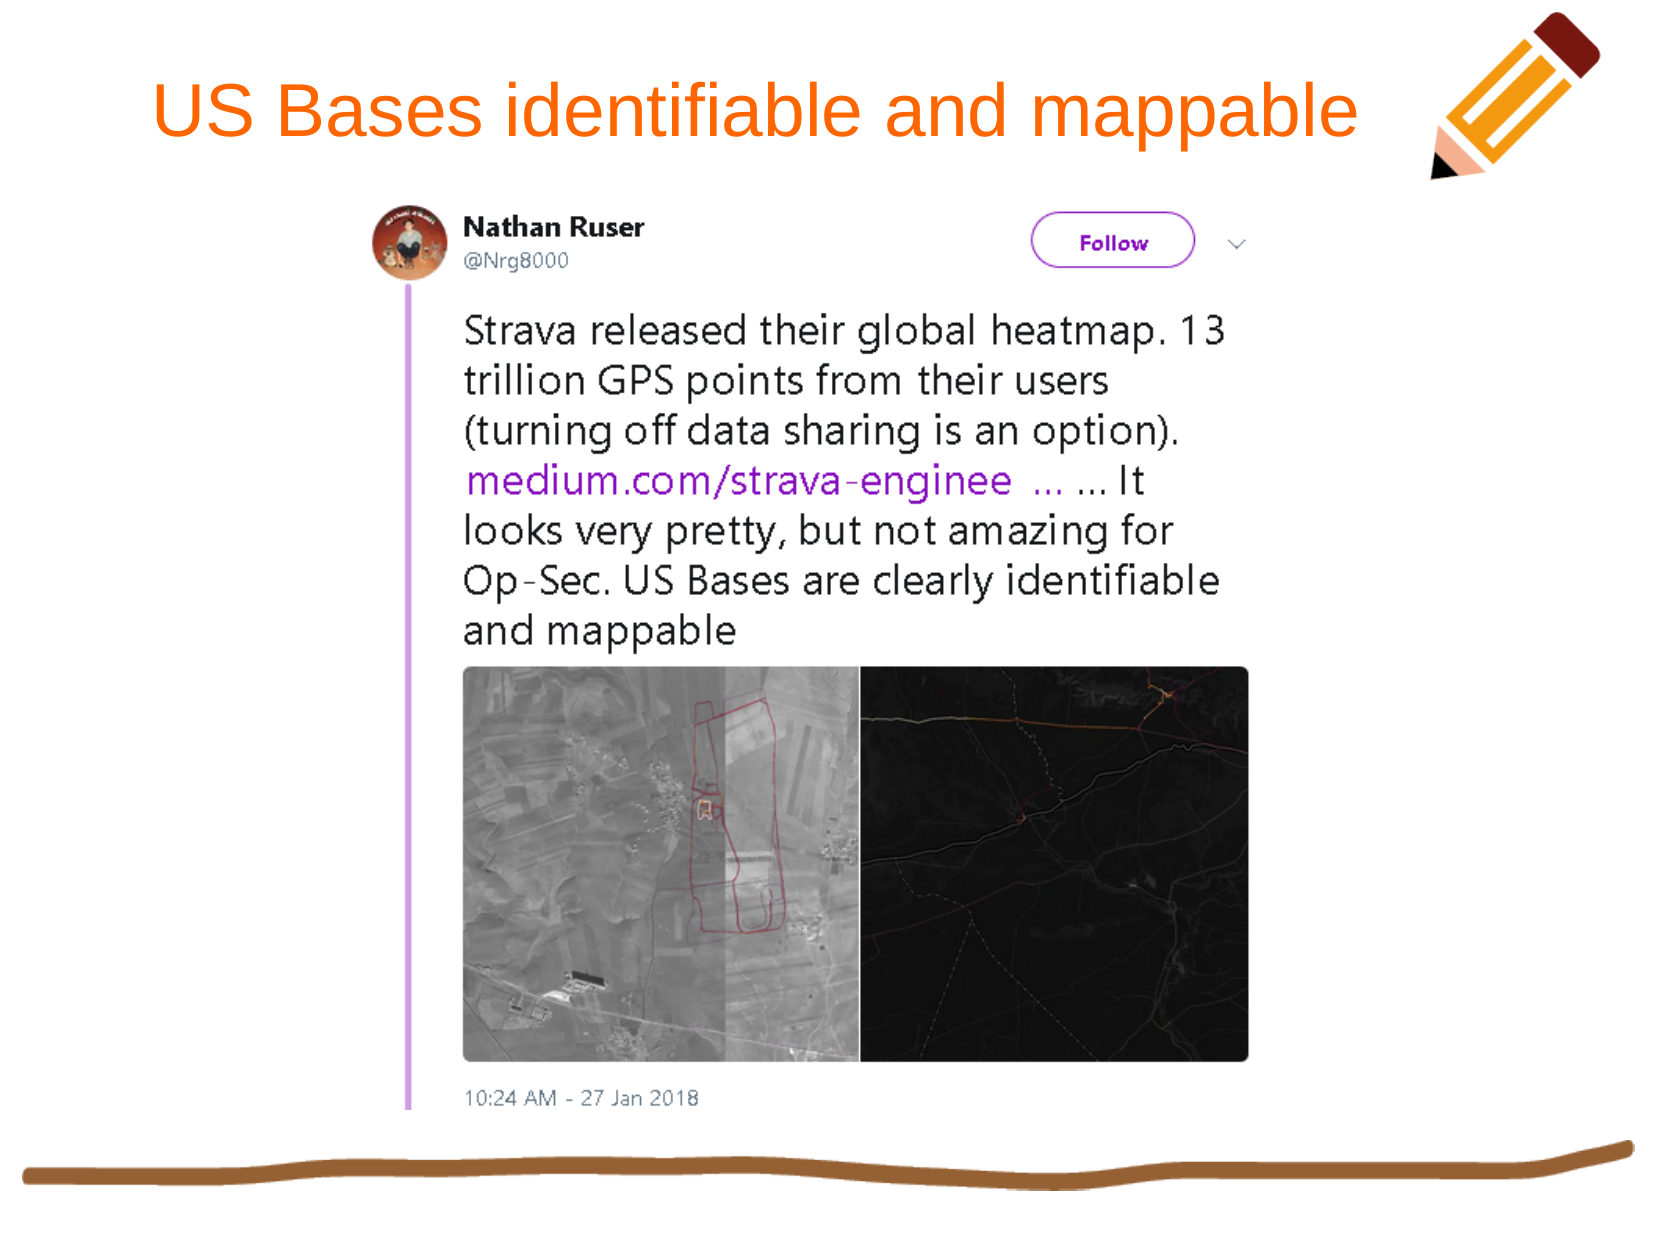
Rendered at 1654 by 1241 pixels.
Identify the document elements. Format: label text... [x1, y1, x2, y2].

picture [1430, 12, 1601, 181]
picture [349, 190, 1291, 1110]
title US Bases identifiable and mappable [82, 49, 1430, 172]
picture [22, 1140, 1635, 1191]
